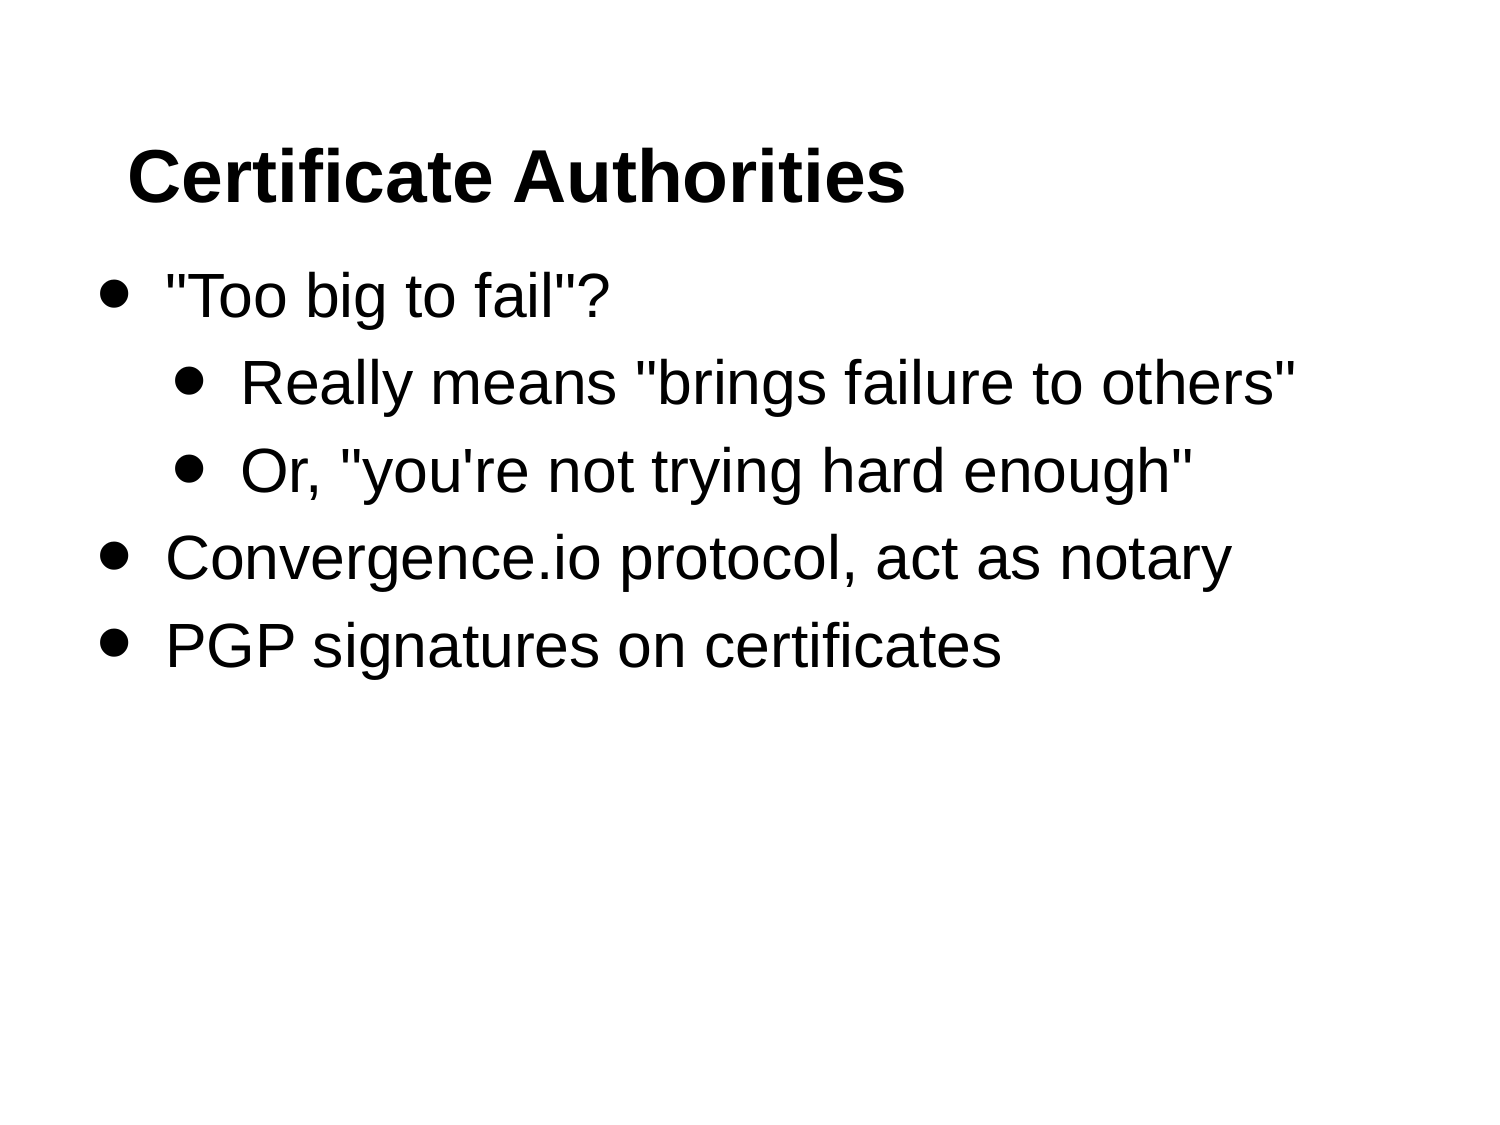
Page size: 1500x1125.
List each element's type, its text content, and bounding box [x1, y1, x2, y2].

list "Too big to fail"? Really means "brings failure to others" Or, "you're not trying hard enough" Convergence.io protocol, act as notary PGP signatures on certificates [75, 239, 1425, 1054]
title Certificate Authorities [75, 45, 1425, 233]
